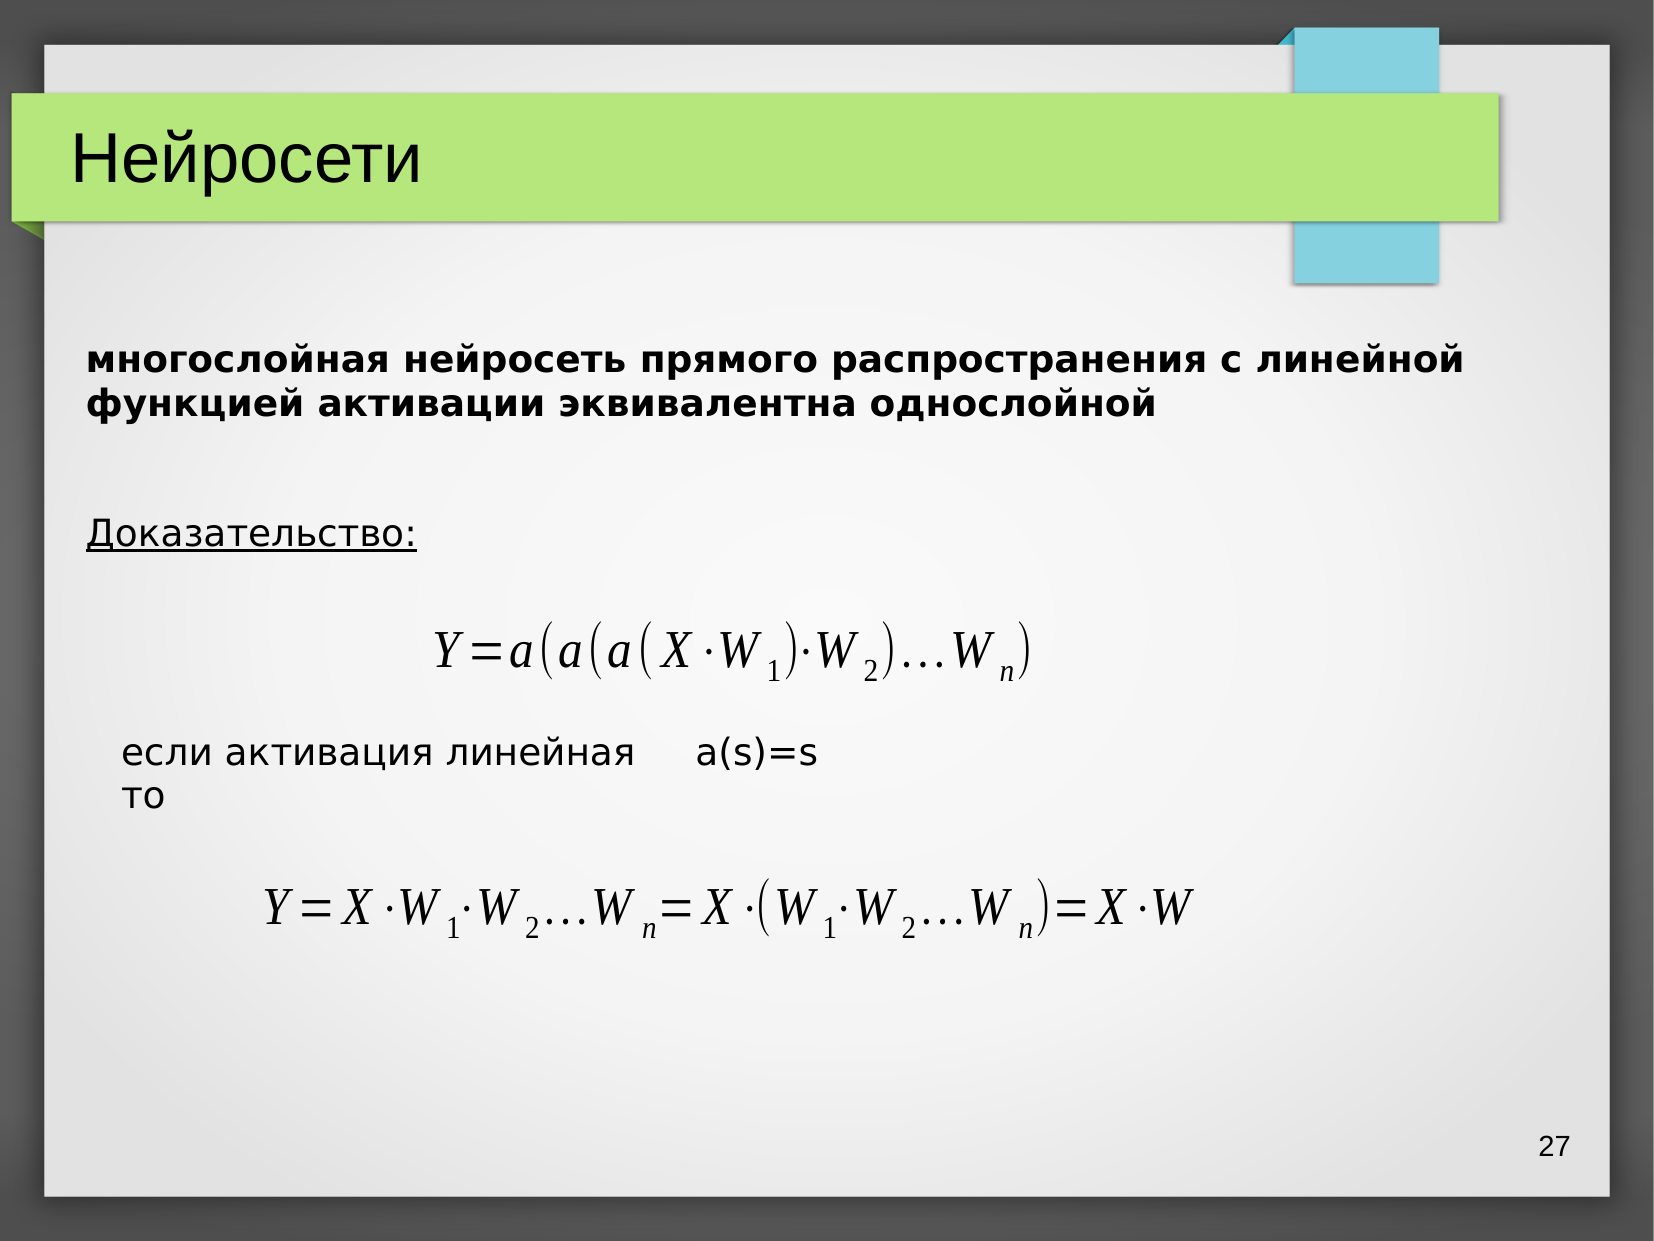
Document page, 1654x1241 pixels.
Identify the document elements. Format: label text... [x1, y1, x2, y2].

text_box многослойная нейросеть прямого распространения с линейной функцией активации эквивалентна однослойной Доказательство: [70, 330, 1583, 564]
picture [0, 0, 1654, 1241]
chart [426, 619, 1040, 688]
chart [256, 876, 1205, 945]
title Нейросети [70, 118, 1205, 199]
text_box если активация линейная a(s)=s то [106, 723, 875, 869]
